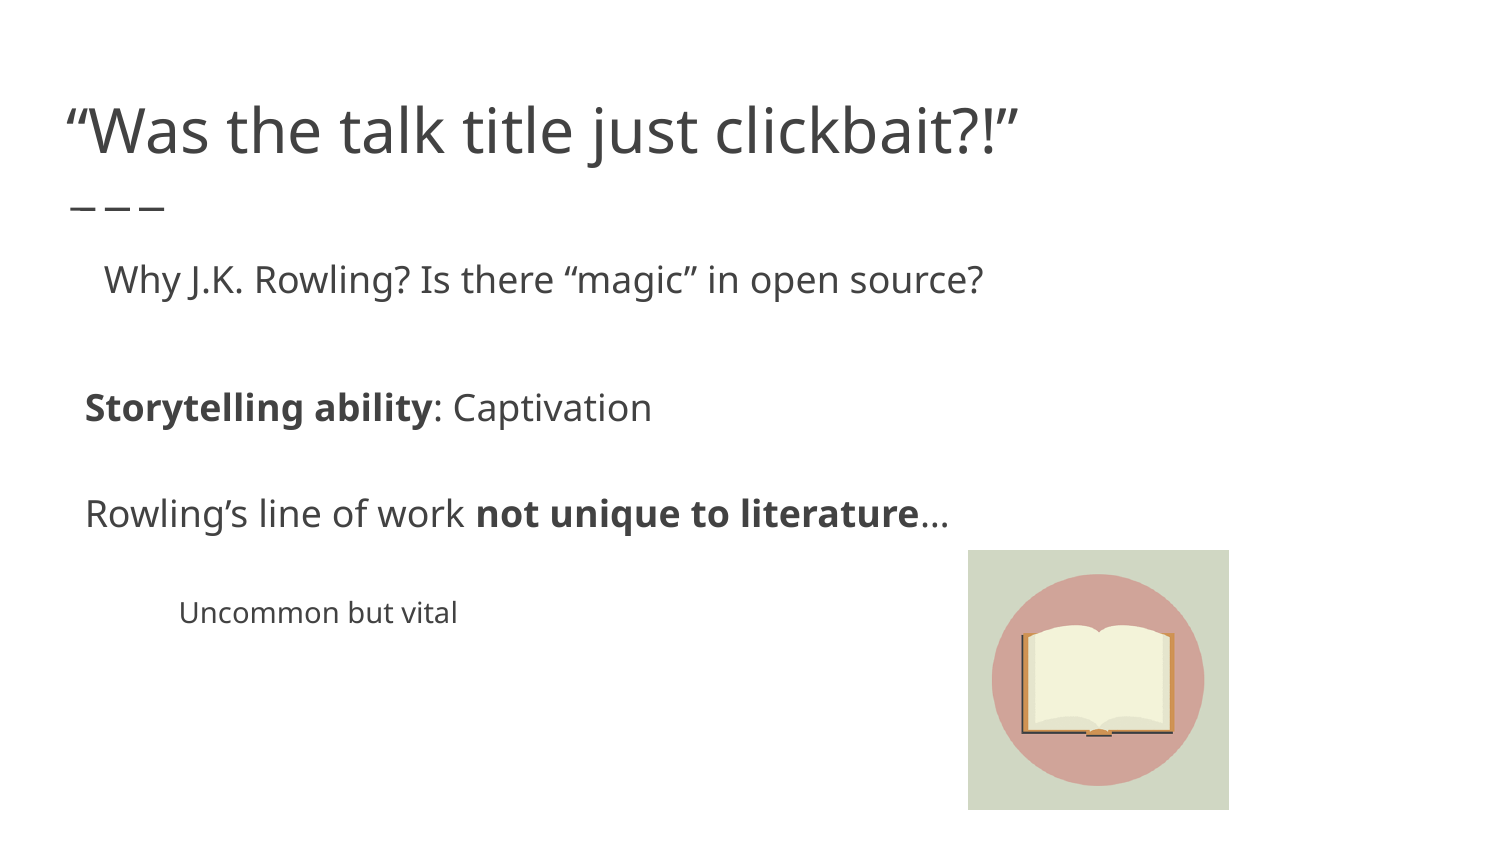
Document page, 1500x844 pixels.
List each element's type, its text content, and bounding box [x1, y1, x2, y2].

picture [968, 550, 1229, 810]
list Why J.K. Rowling? Is there “magic” in open source? [51, 240, 1449, 362]
title “Was the talk title just clickbait?!” [51, 61, 1449, 182]
text_box Storytelling ability: Captivation Rowling’s line of work not unique to literature… Uncommon but vital [51, 362, 1449, 649]
